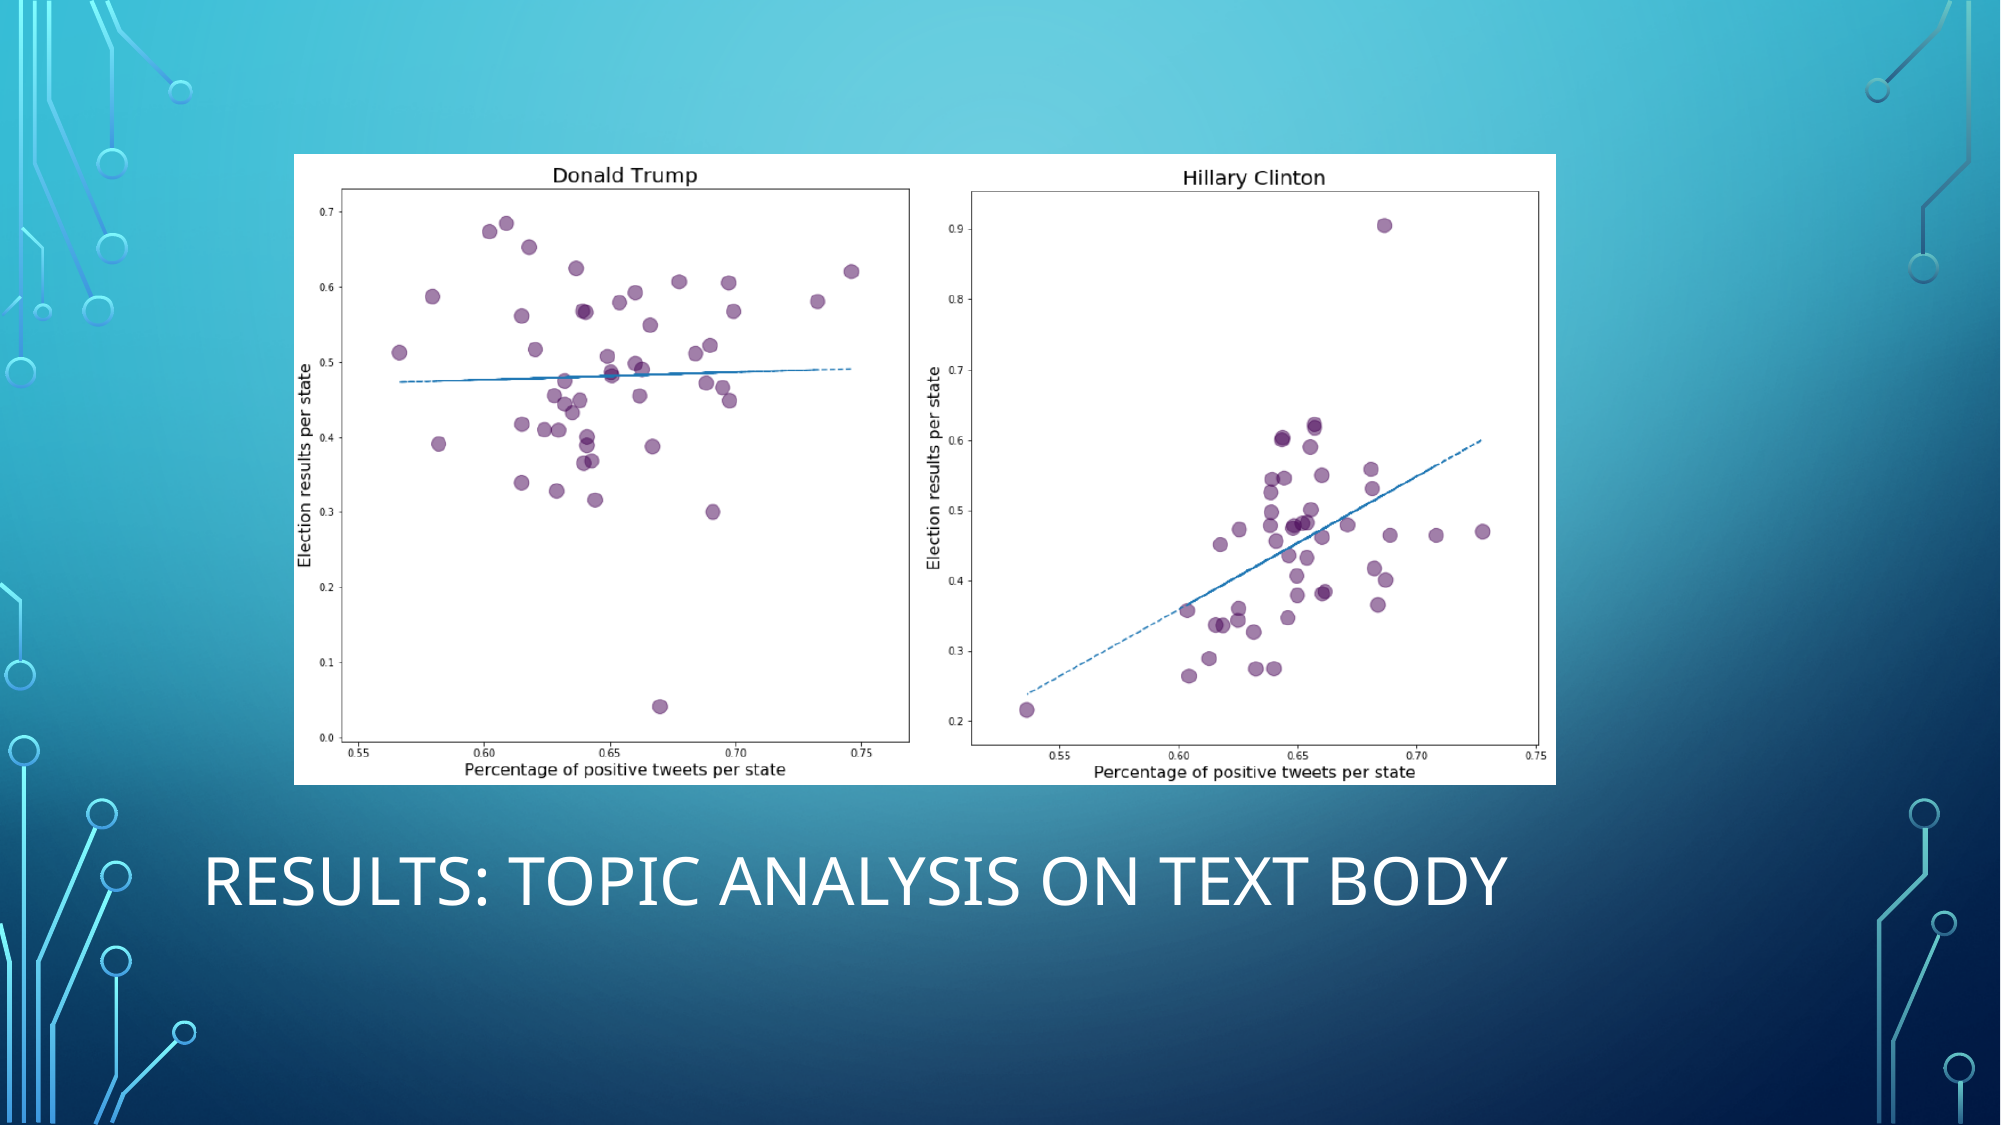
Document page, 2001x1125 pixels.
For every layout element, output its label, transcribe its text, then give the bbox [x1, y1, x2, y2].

picture [294, 154, 1556, 785]
list Results: TOPIC analysis on text body [187, 840, 1814, 953]
